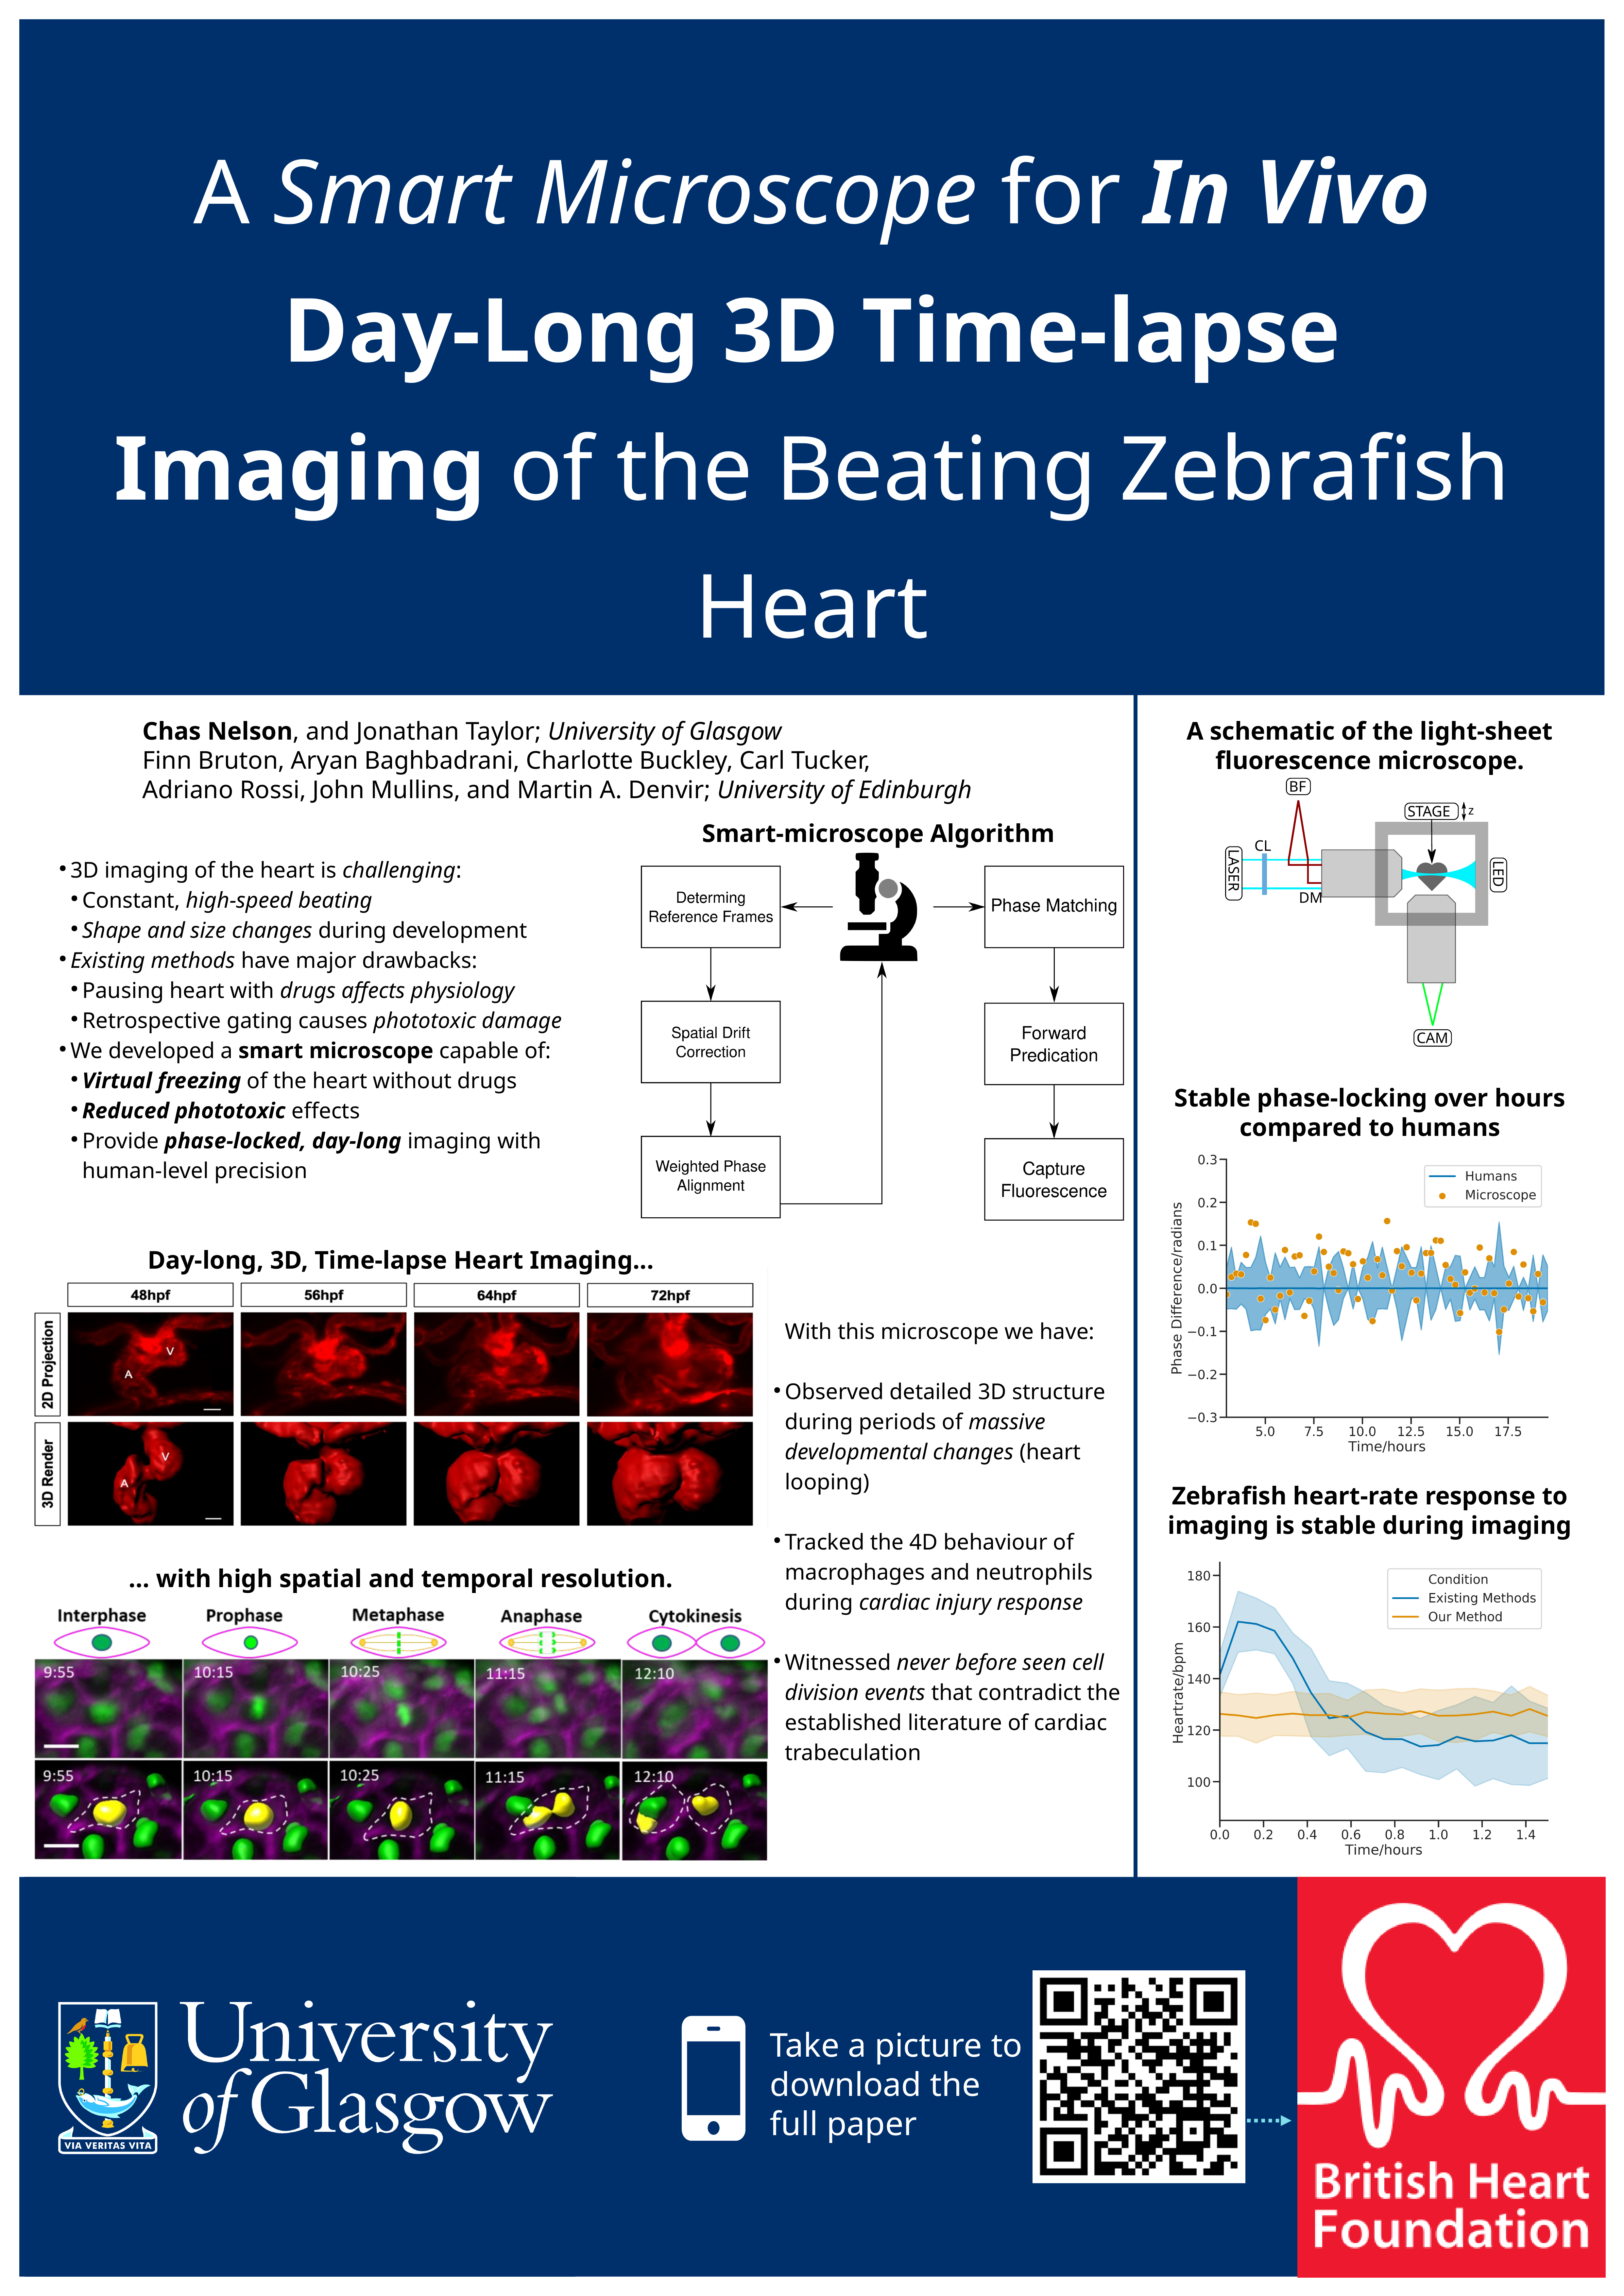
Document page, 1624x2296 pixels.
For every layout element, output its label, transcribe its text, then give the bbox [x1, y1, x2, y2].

text_box Smart-microscope Algorithm [633, 815, 1124, 849]
text_box Stable phase-locking over hours compared to humans [1135, 1080, 1605, 1144]
picture [1167, 1557, 1553, 1861]
picture [34, 1606, 768, 1860]
text_box With this microscope we have: Observed detailed 3D structure during periods of massive developmental changes (heart looping) Tracked the 4D behaviour of macrophages and neutrophils during cardiac injury response Witnessed never before seen cell division events that contradict the established literature of cardiac trabeculation [768, 1311, 1128, 1767]
text_box … with high spatial and temporal resolution. [38, 1560, 764, 1595]
picture [25, 1877, 575, 2277]
text_box Day-long, 3D, Time-lapse Heart Imaging... [38, 1242, 764, 1277]
text_box Zebrafish heart-rate response to imaging is stable during imaging [1135, 1477, 1605, 1541]
text_box [19, 1877, 25, 2277]
text_box 3D imaging of the heart is challenging: Constant, high-speed beating Shape and size changes during development Existing methods have major drawbacks: Pausing heart with drugs affects physiology Retrospective gating causes phototoxic damage We developed a smart microscope capable of: Virtual freezing of the heart without drugs Reduced phototoxic effects Provide phase-locked, day-long imaging with human-level precision [54, 849, 622, 1185]
text_box A schematic of the light-sheet fluorescence microscope. [1135, 713, 1605, 777]
picture [34, 1267, 768, 1529]
text_box Chas Nelson, and Jonathan Taylor; University of Glasgow [137, 713, 1112, 742]
text_box [19, 19, 1605, 695]
picture [1218, 778, 1514, 1060]
picture [1033, 1970, 1245, 2183]
picture [1297, 1877, 1606, 2278]
text_box [575, 1877, 1297, 2277]
picture [641, 853, 1124, 1221]
text_box A Smart Microscope for In Vivo Day-Long 3D Time-lapse Imaging of the Beating Zebrafish Heart [100, 100, 1523, 658]
picture [1167, 1150, 1553, 1459]
text_box Finn Bruton, Aryan Baghbadrani, Charlotte Buckley, Carl Tucker, Adriano Rossi, John Mullins, and Martin A. Denvir; University of Edinburgh [137, 742, 1112, 806]
text_box Take a picture to download the full paper [765, 2021, 1033, 2144]
